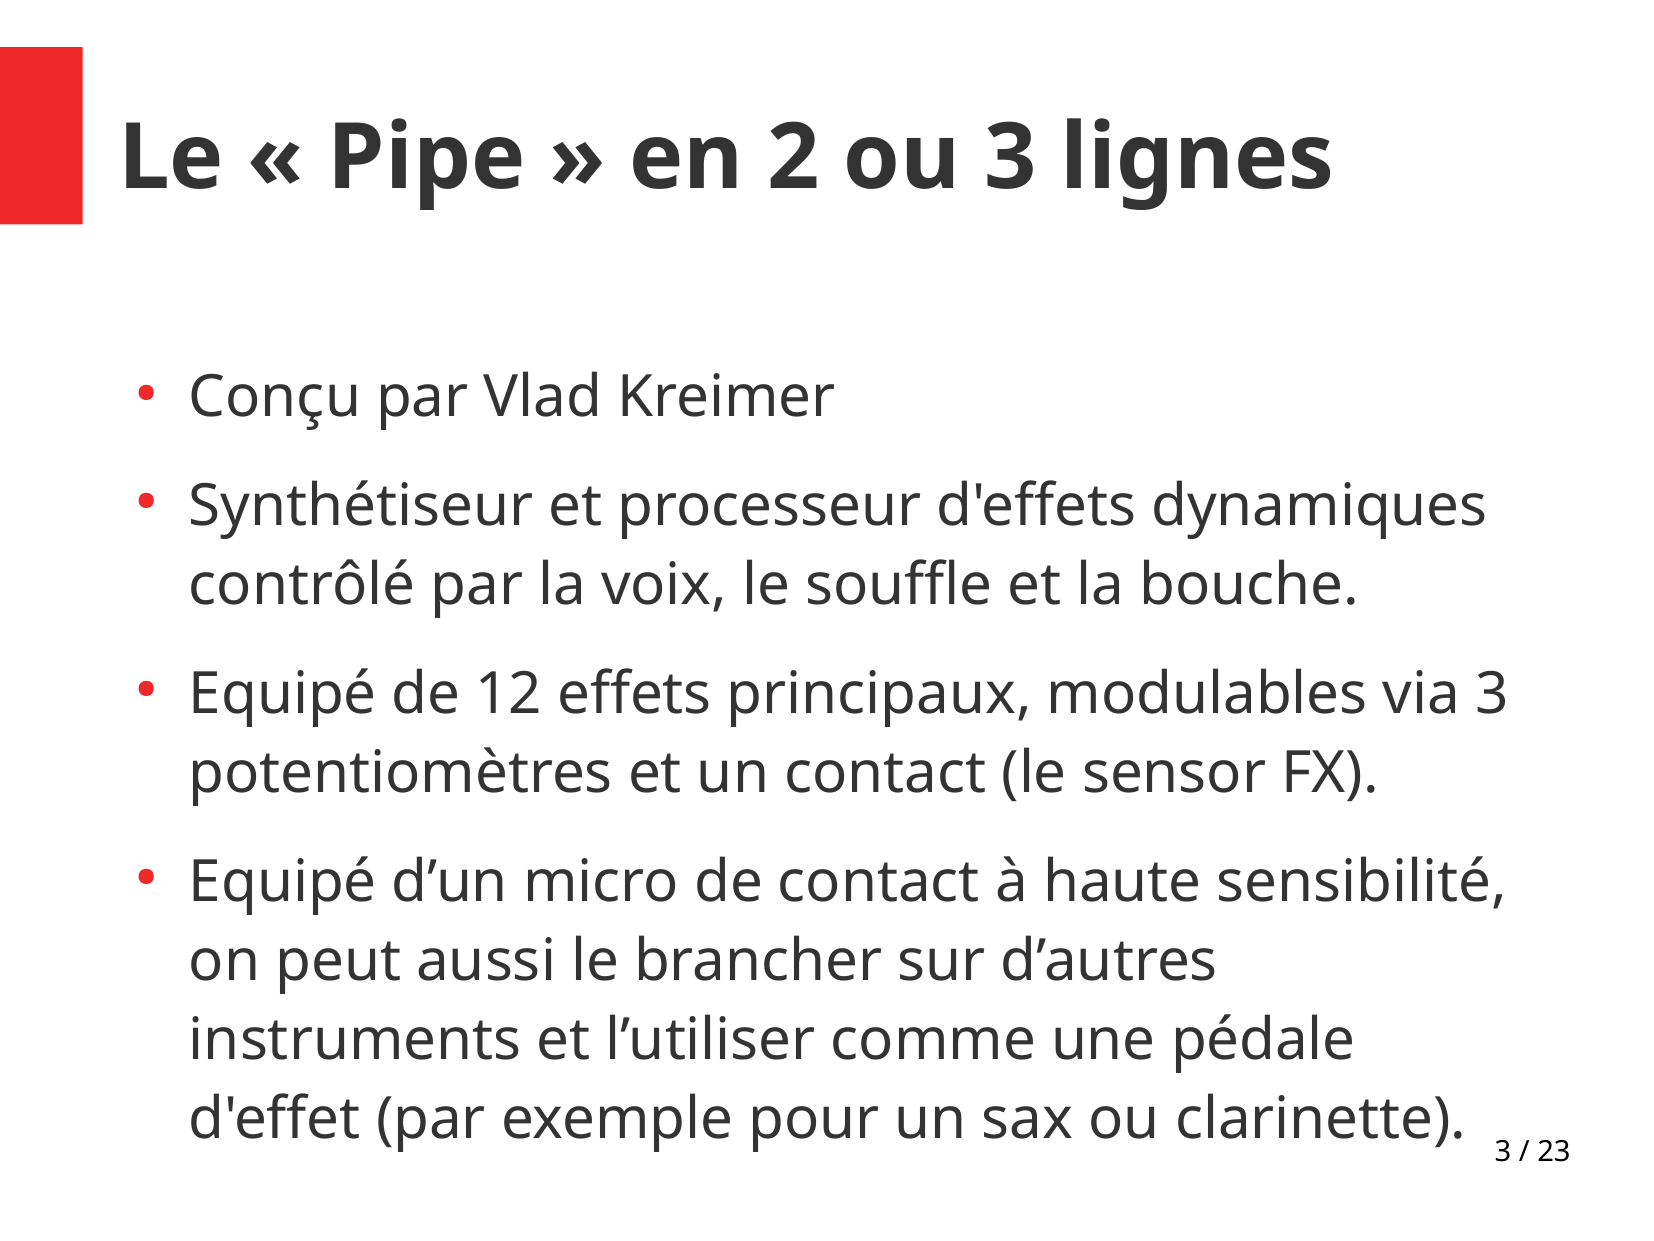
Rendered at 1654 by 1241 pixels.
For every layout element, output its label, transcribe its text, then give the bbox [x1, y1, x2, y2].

title Le « Pipe » en 2 ou 3 lignes [118, 49, 1571, 257]
list Conçu par Vlad Kreimer Synthétiseur et processeur d'effets dynamiques contrôlé par la voix, le souffle et la bouche. Equipé de 12 effets principaux, modulables via 3 potentiomètres et un contact (le sensor FX). Equipé d’un micro de contact à haute sensibilité, on peut aussi le brancher sur d’autres instruments et l’utiliser comme une pédale d'effet (par exemple pour un sax ou clarinette). [118, 354, 1536, 1074]
